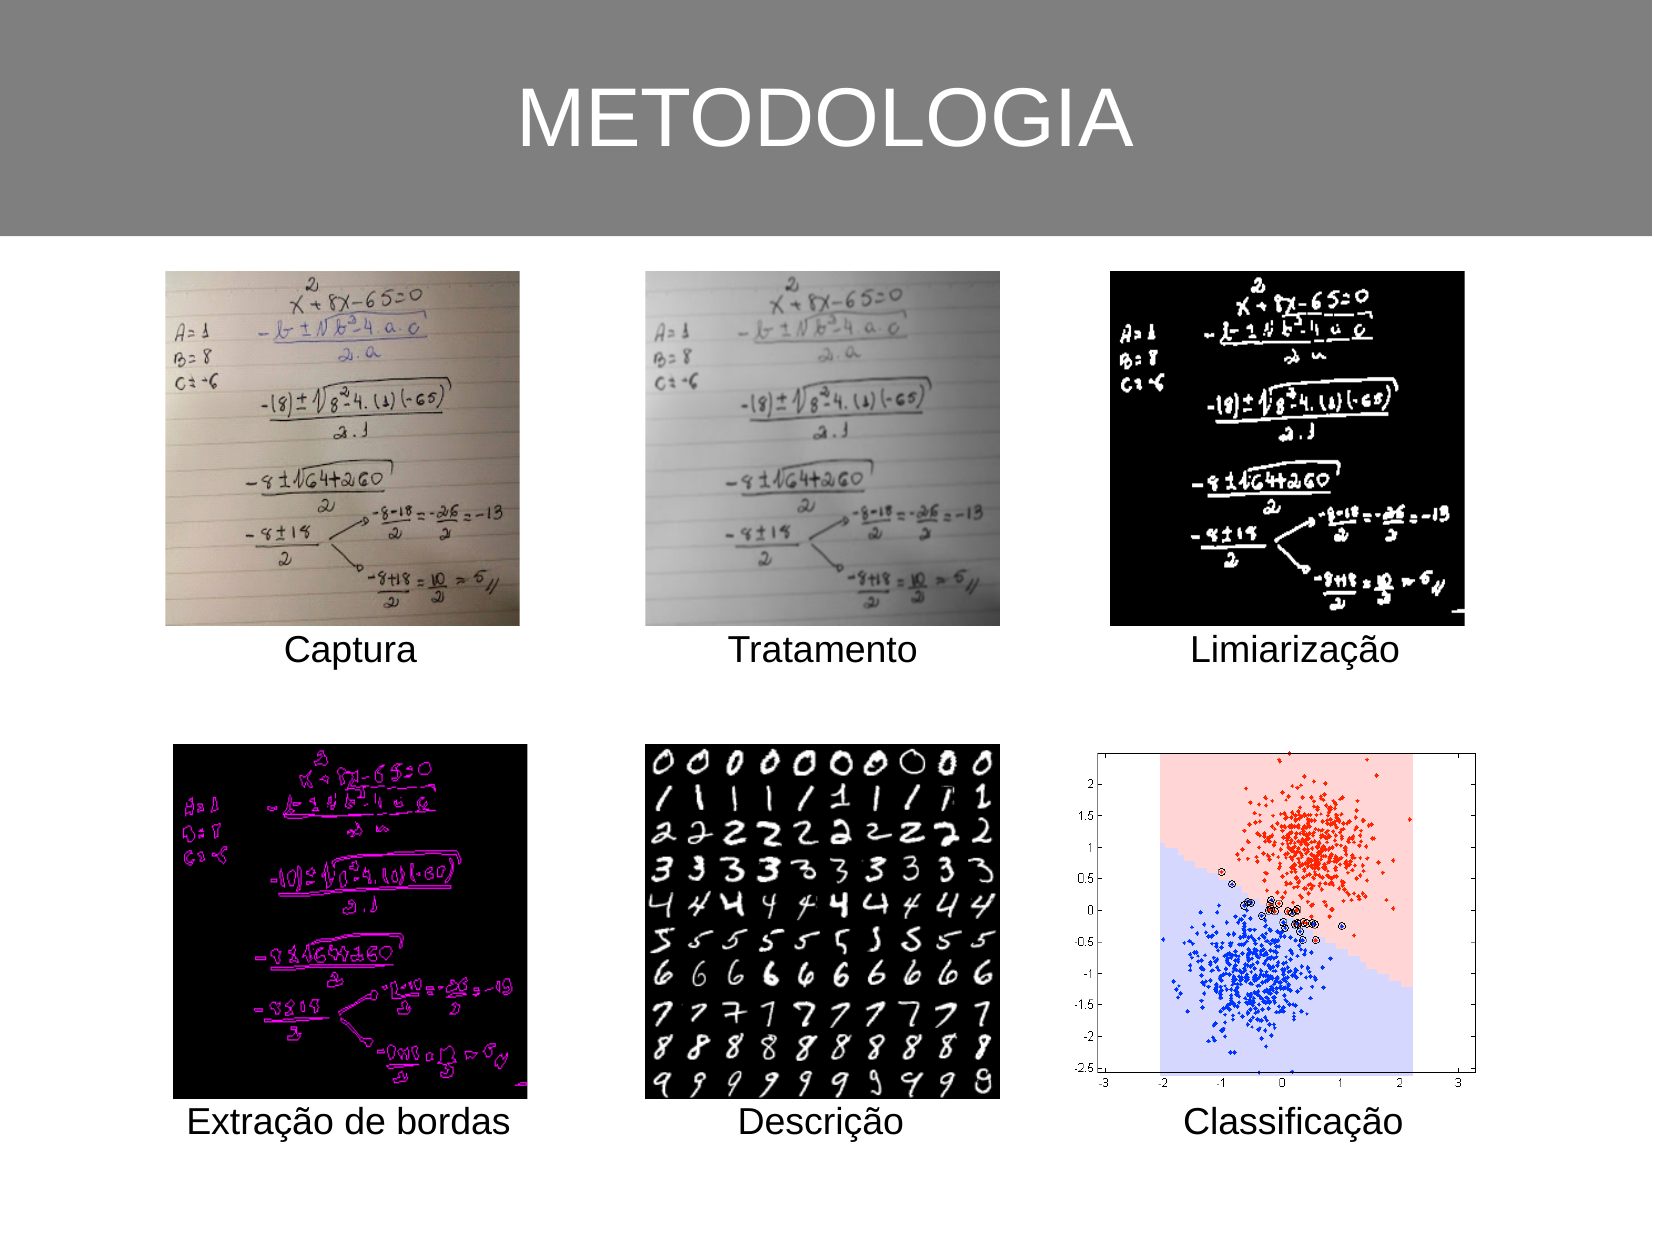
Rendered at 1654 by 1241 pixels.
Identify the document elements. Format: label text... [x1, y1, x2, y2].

text_box Descrição [643, 1062, 999, 1182]
picture [1110, 271, 1465, 626]
picture [165, 271, 520, 626]
text_box Classificação [1116, 1099, 1471, 1182]
picture [173, 744, 528, 1099]
picture [645, 271, 1000, 626]
picture [645, 744, 1000, 1099]
text_box Captura [173, 590, 528, 709]
picture [1070, 744, 1483, 1099]
text_box Extração de bordas [171, 1062, 526, 1182]
text_box Limiarização [1117, 590, 1473, 709]
text_box Tratamento [645, 626, 1000, 709]
text_box METODOLOGIA [0, 0, 1652, 237]
